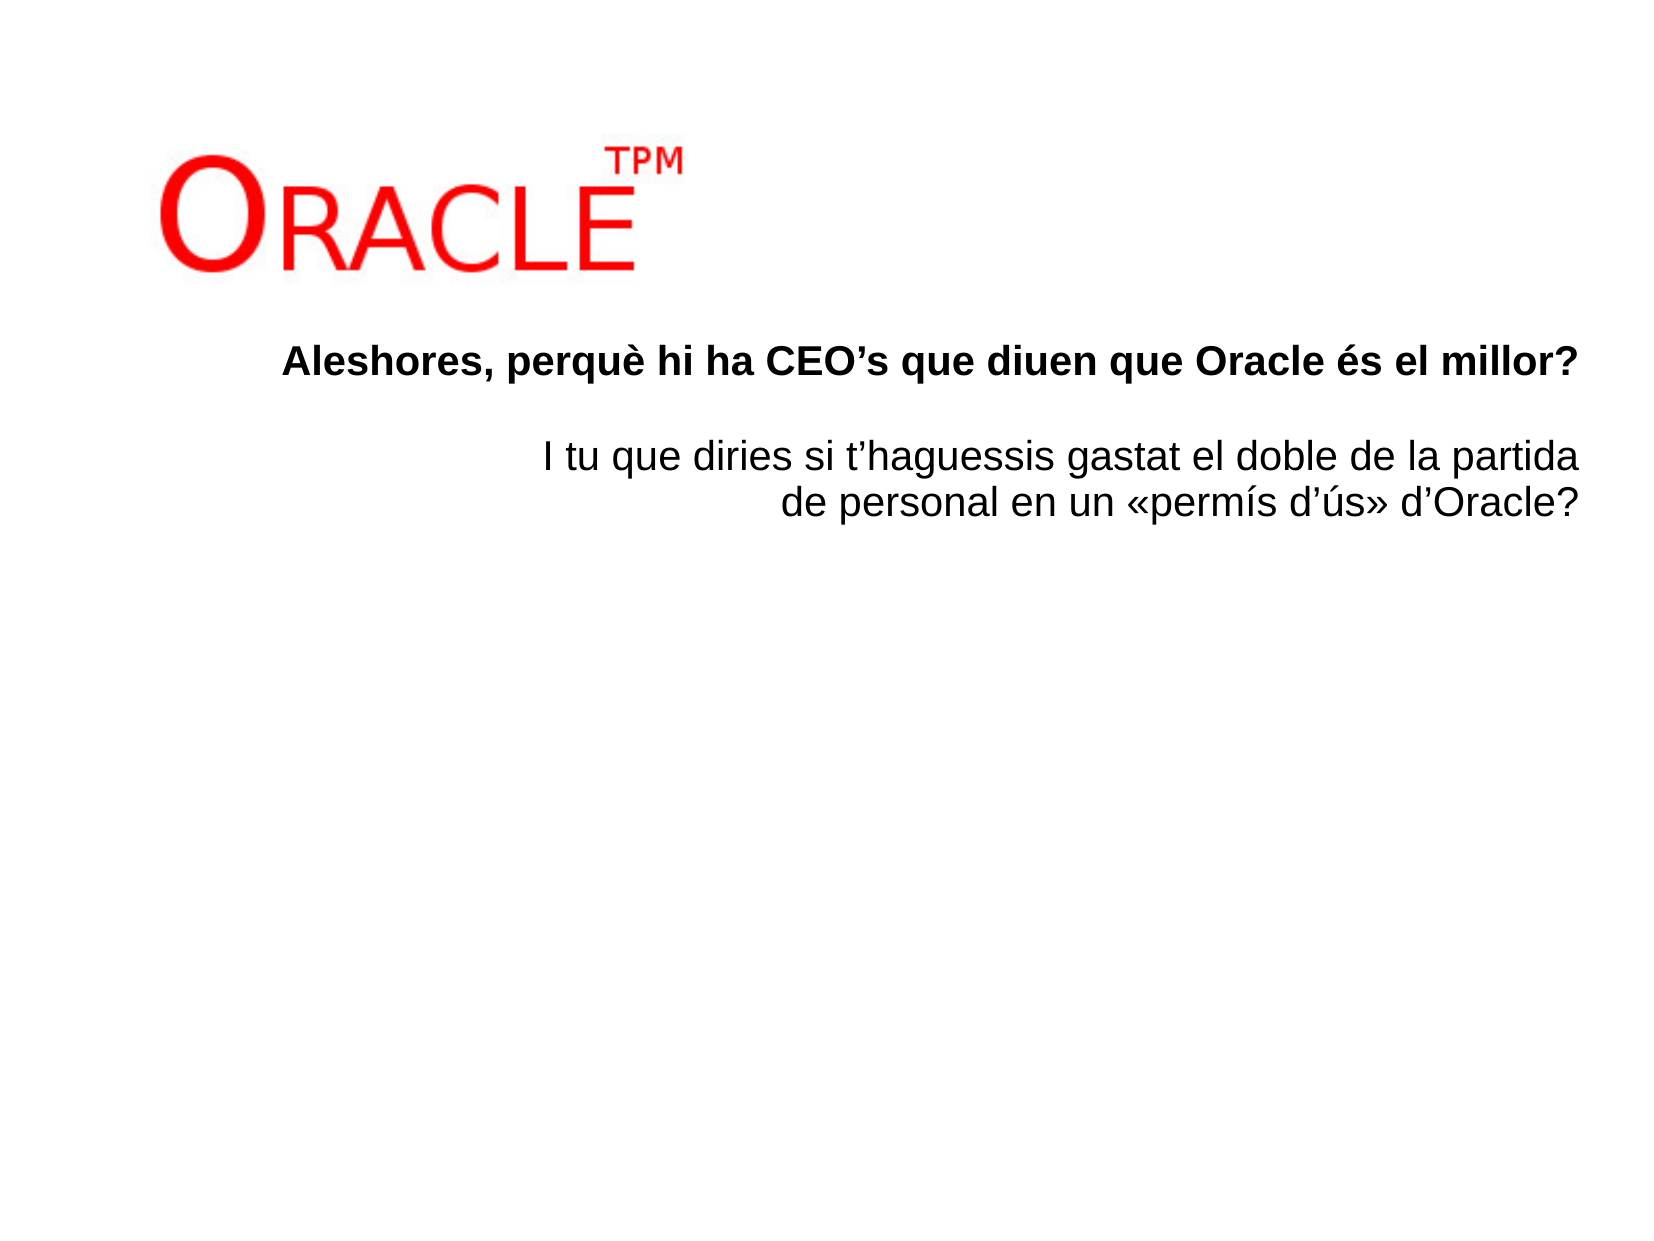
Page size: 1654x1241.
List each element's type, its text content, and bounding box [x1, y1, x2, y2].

text_box I tu que diries si t’haguessis gastat el doble de la partida de personal en un «permís d’ús» d’Oracle? [484, 425, 1595, 533]
picture [134, 118, 697, 300]
text_box Aleshores, perquè hi ha CEO’s que diuen que Oracle és el millor? [118, 330, 1595, 426]
